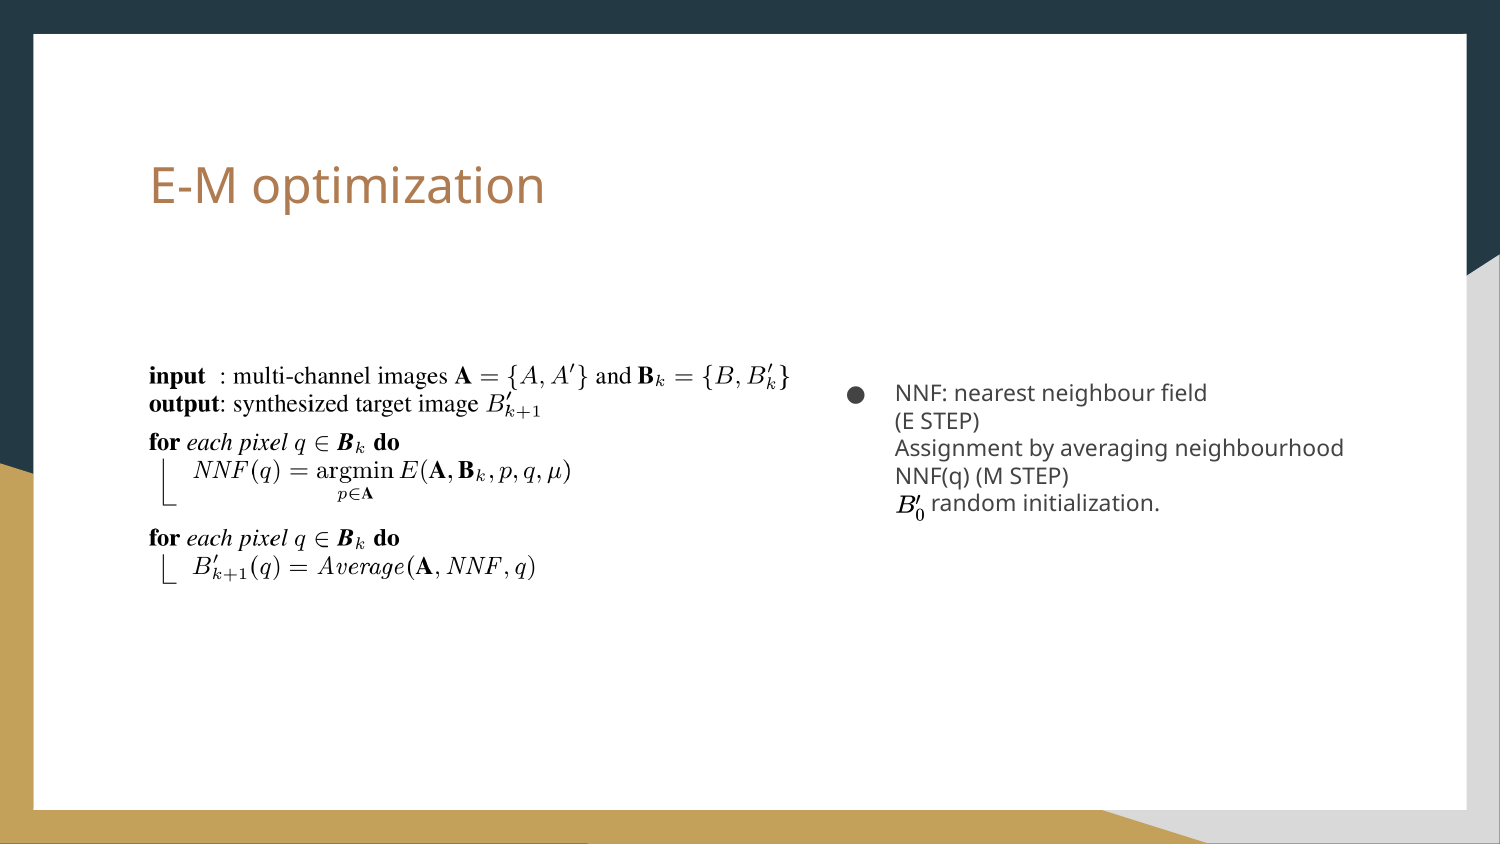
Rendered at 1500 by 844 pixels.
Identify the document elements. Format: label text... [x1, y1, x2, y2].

picture [134, 353, 804, 599]
title NNF: nearest neighbour field (E STEP) Assignment by averaging neighbourhood NNF(q) (M STEP) random initialization. [804, 364, 1425, 541]
title E-M optimization [134, 138, 1366, 296]
